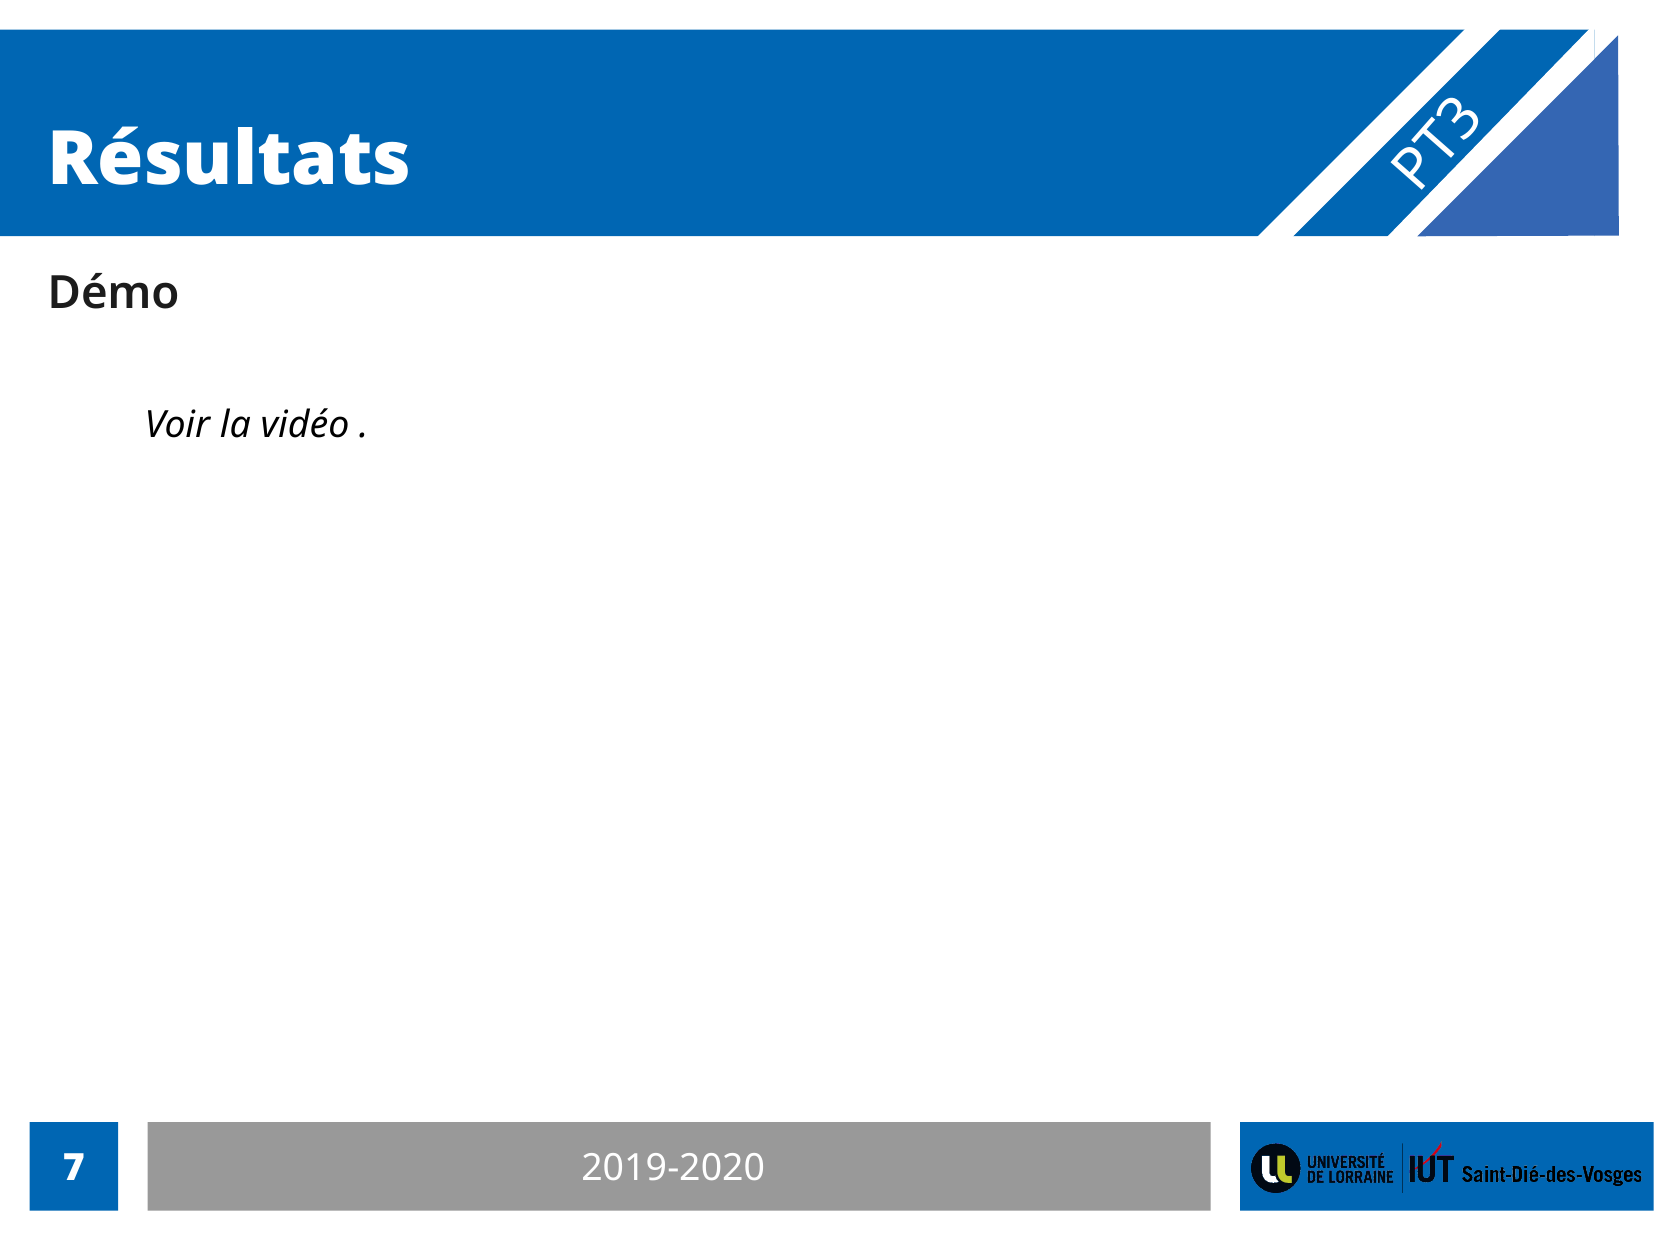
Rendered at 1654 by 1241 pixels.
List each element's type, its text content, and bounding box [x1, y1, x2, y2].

list Démo [47, 259, 1554, 1028]
picture [1251, 1141, 1642, 1193]
text_box Voir la vidéo . [129, 389, 1382, 452]
title Résultats [47, 59, 1583, 207]
